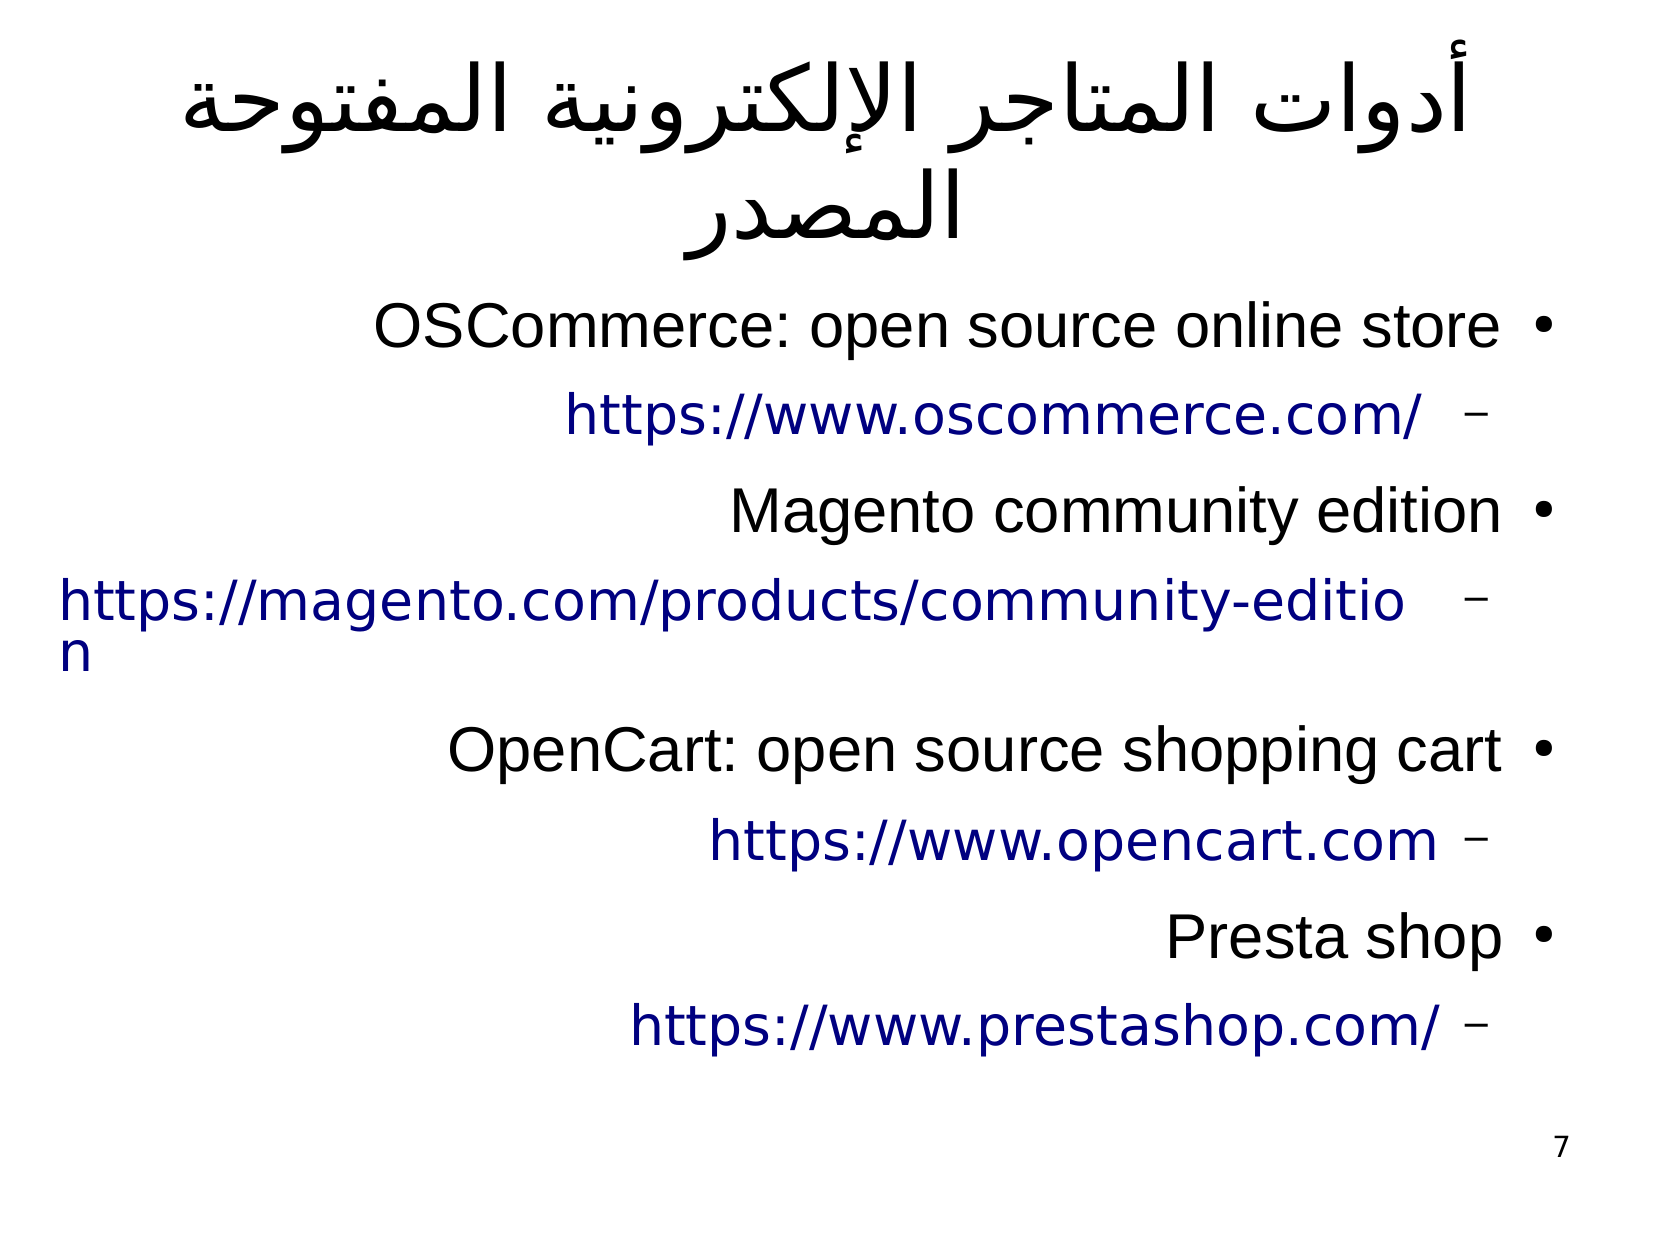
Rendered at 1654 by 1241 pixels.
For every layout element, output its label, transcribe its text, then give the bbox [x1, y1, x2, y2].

list OSCommerce: open source online store https://www.oscommerce.com/ Magento community edition https://magento.com/products/community-edition OpenCart: open source shopping cart https://www.opencart.com Presta shop https://www.prestashop.com/ [82, 290, 1571, 1010]
title أدوات المتاجر الإلكترونية المفتوحة المصدر [82, 42, 1571, 264]
